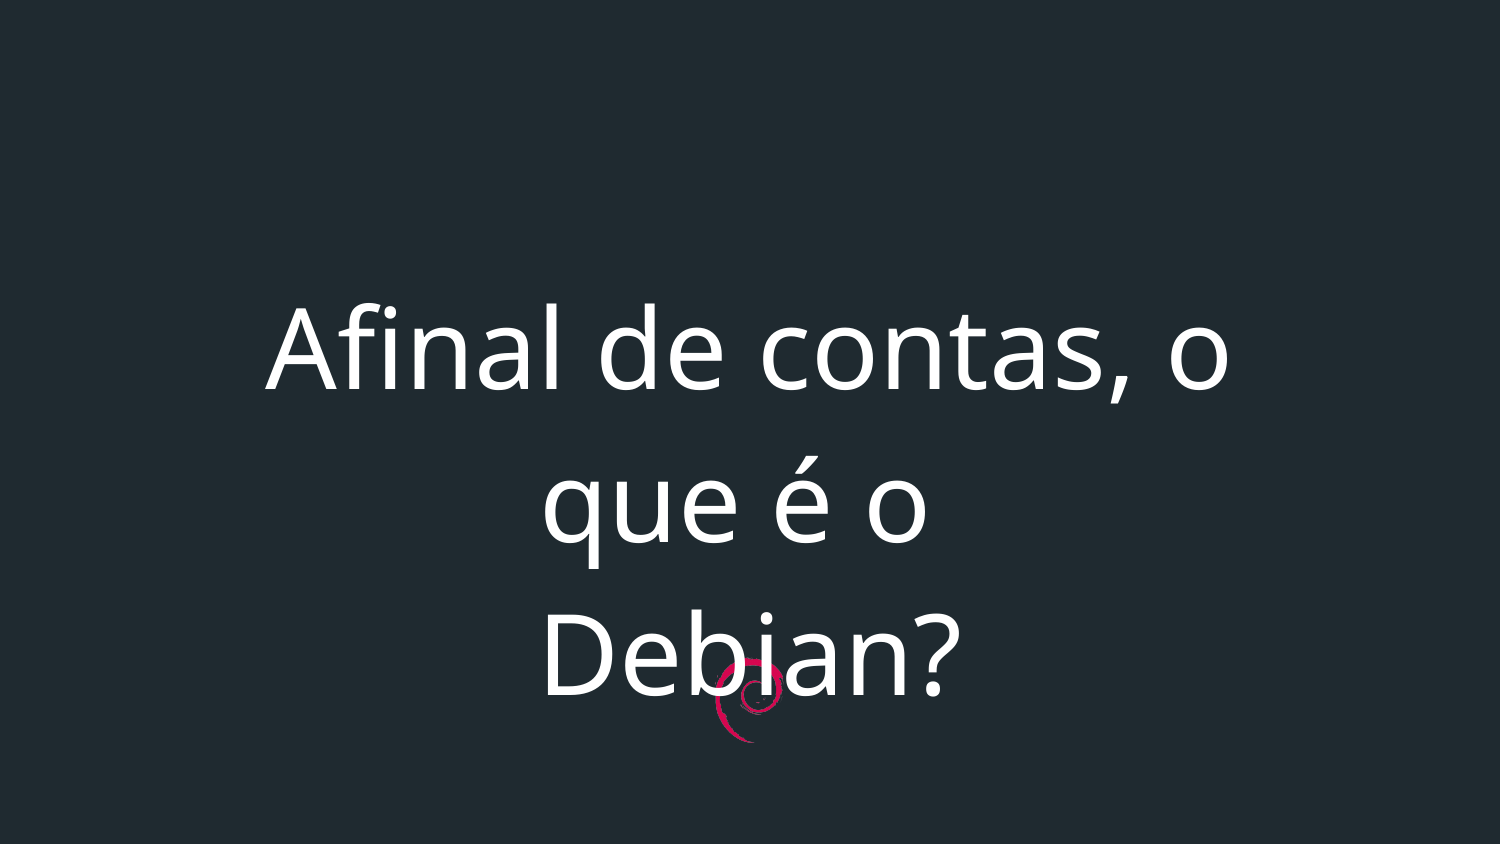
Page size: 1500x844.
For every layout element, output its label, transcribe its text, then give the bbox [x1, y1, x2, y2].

picture [696, 627, 804, 779]
picture [701, 642, 735, 688]
picture [796, 668, 804, 688]
text_box Afinal de contas, o que é o Debian? [171, 261, 1329, 583]
